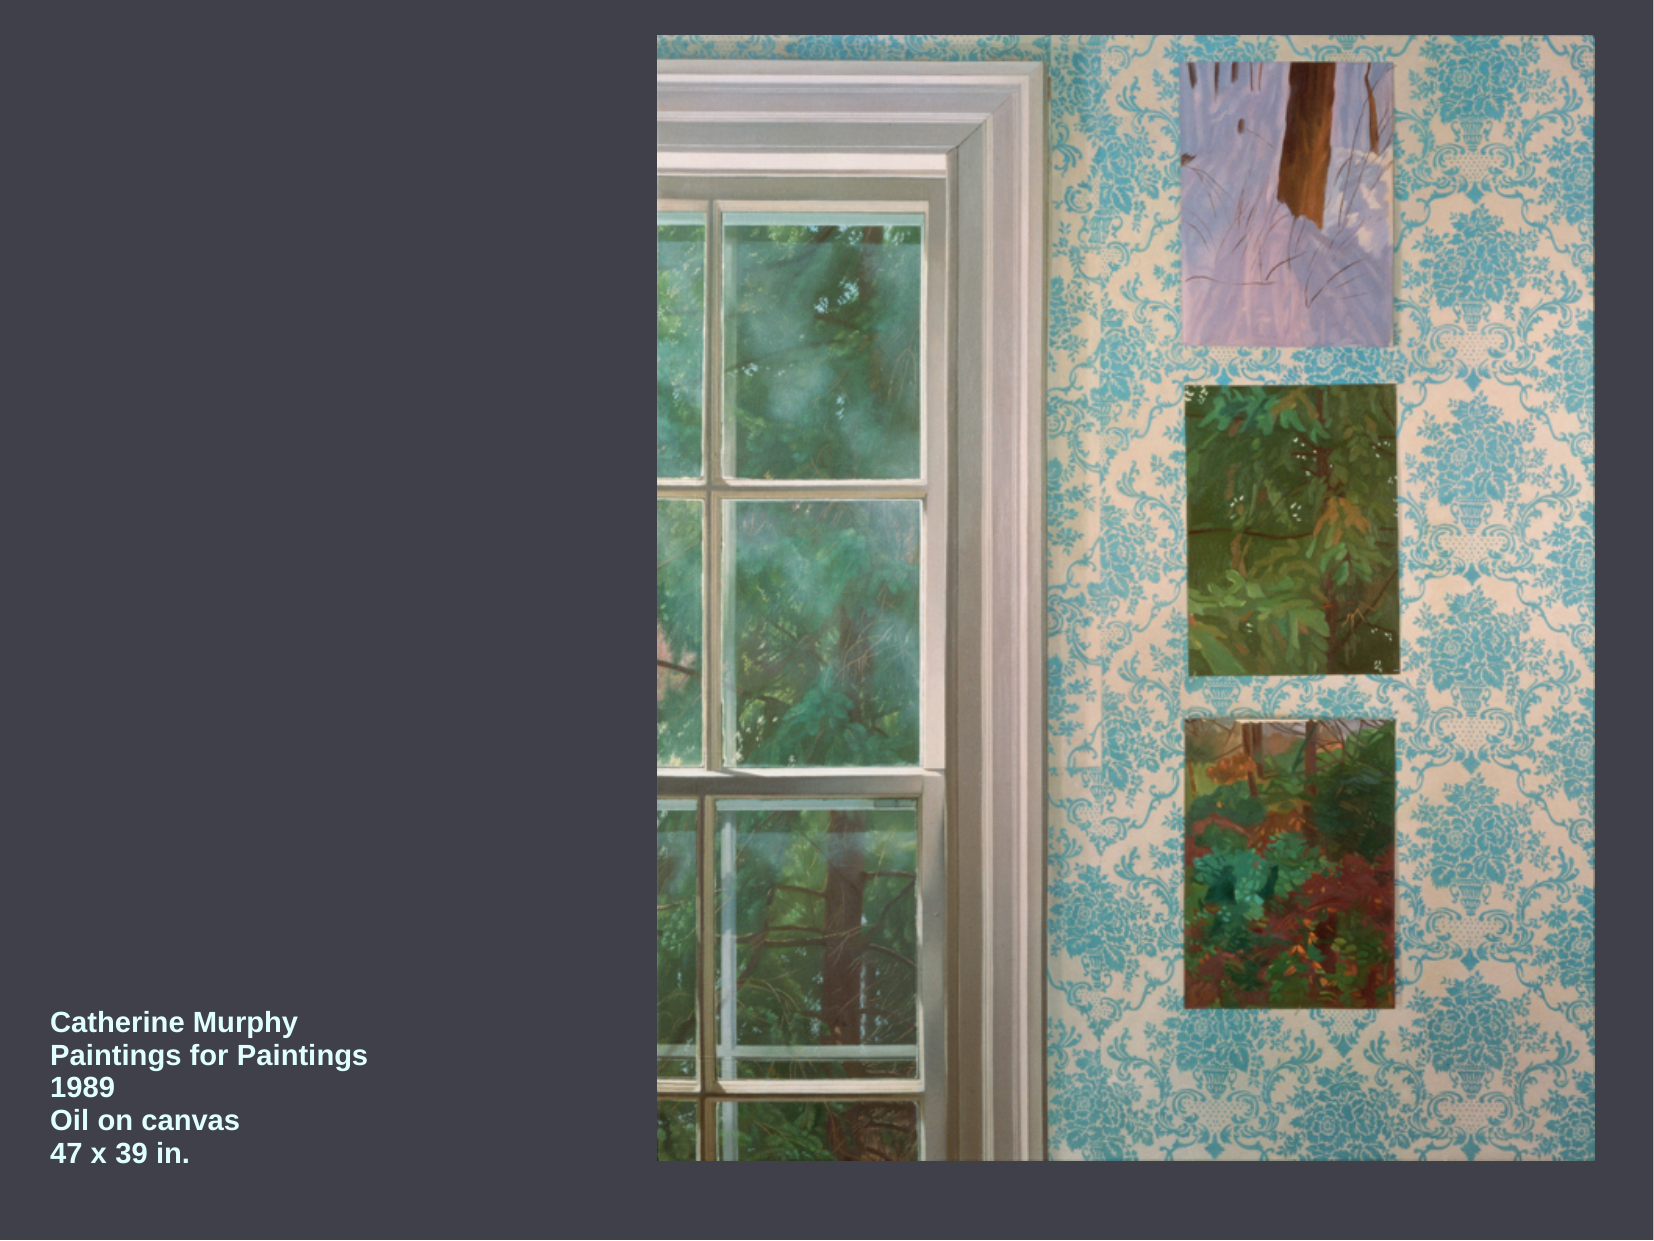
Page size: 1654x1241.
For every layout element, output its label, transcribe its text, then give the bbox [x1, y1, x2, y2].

text_box Catherine Murphy Paintings for Paintings 1989 Oil on canvas 47 x 39 in. [35, 998, 402, 1241]
picture [657, 35, 1595, 1161]
